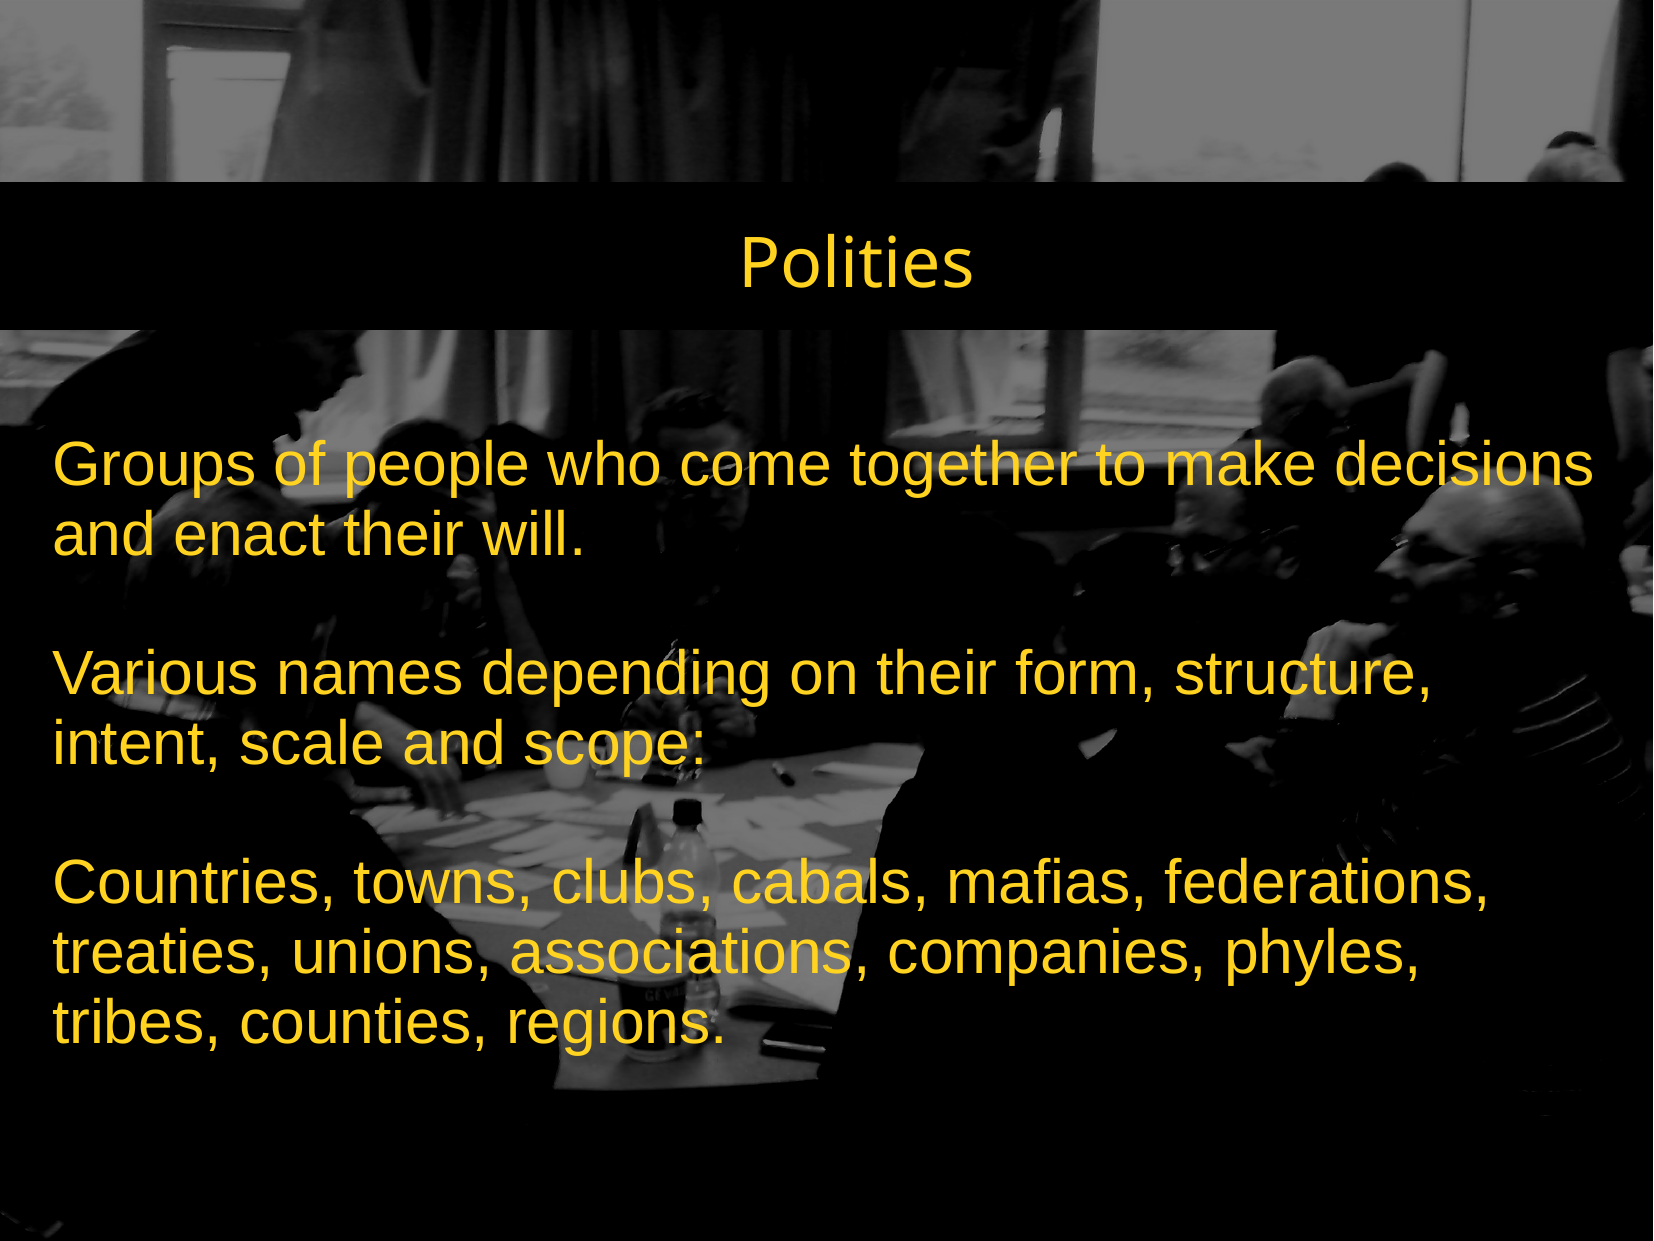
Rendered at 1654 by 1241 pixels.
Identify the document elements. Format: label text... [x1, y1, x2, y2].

picture [0, 0, 1653, 182]
text_box [0, 182, 1653, 330]
text_box Groups of people who come together to make decisions and enact their will. Various names depending on their form, structure, intent, scale and scope: Countries, towns, clubs, cabals, mafias, federations, treaties, unions, associations, companies, phyles, tribes, counties, regions. [37, 421, 1613, 1065]
picture [0, 330, 1653, 1241]
list Polities [25, 212, 1638, 310]
